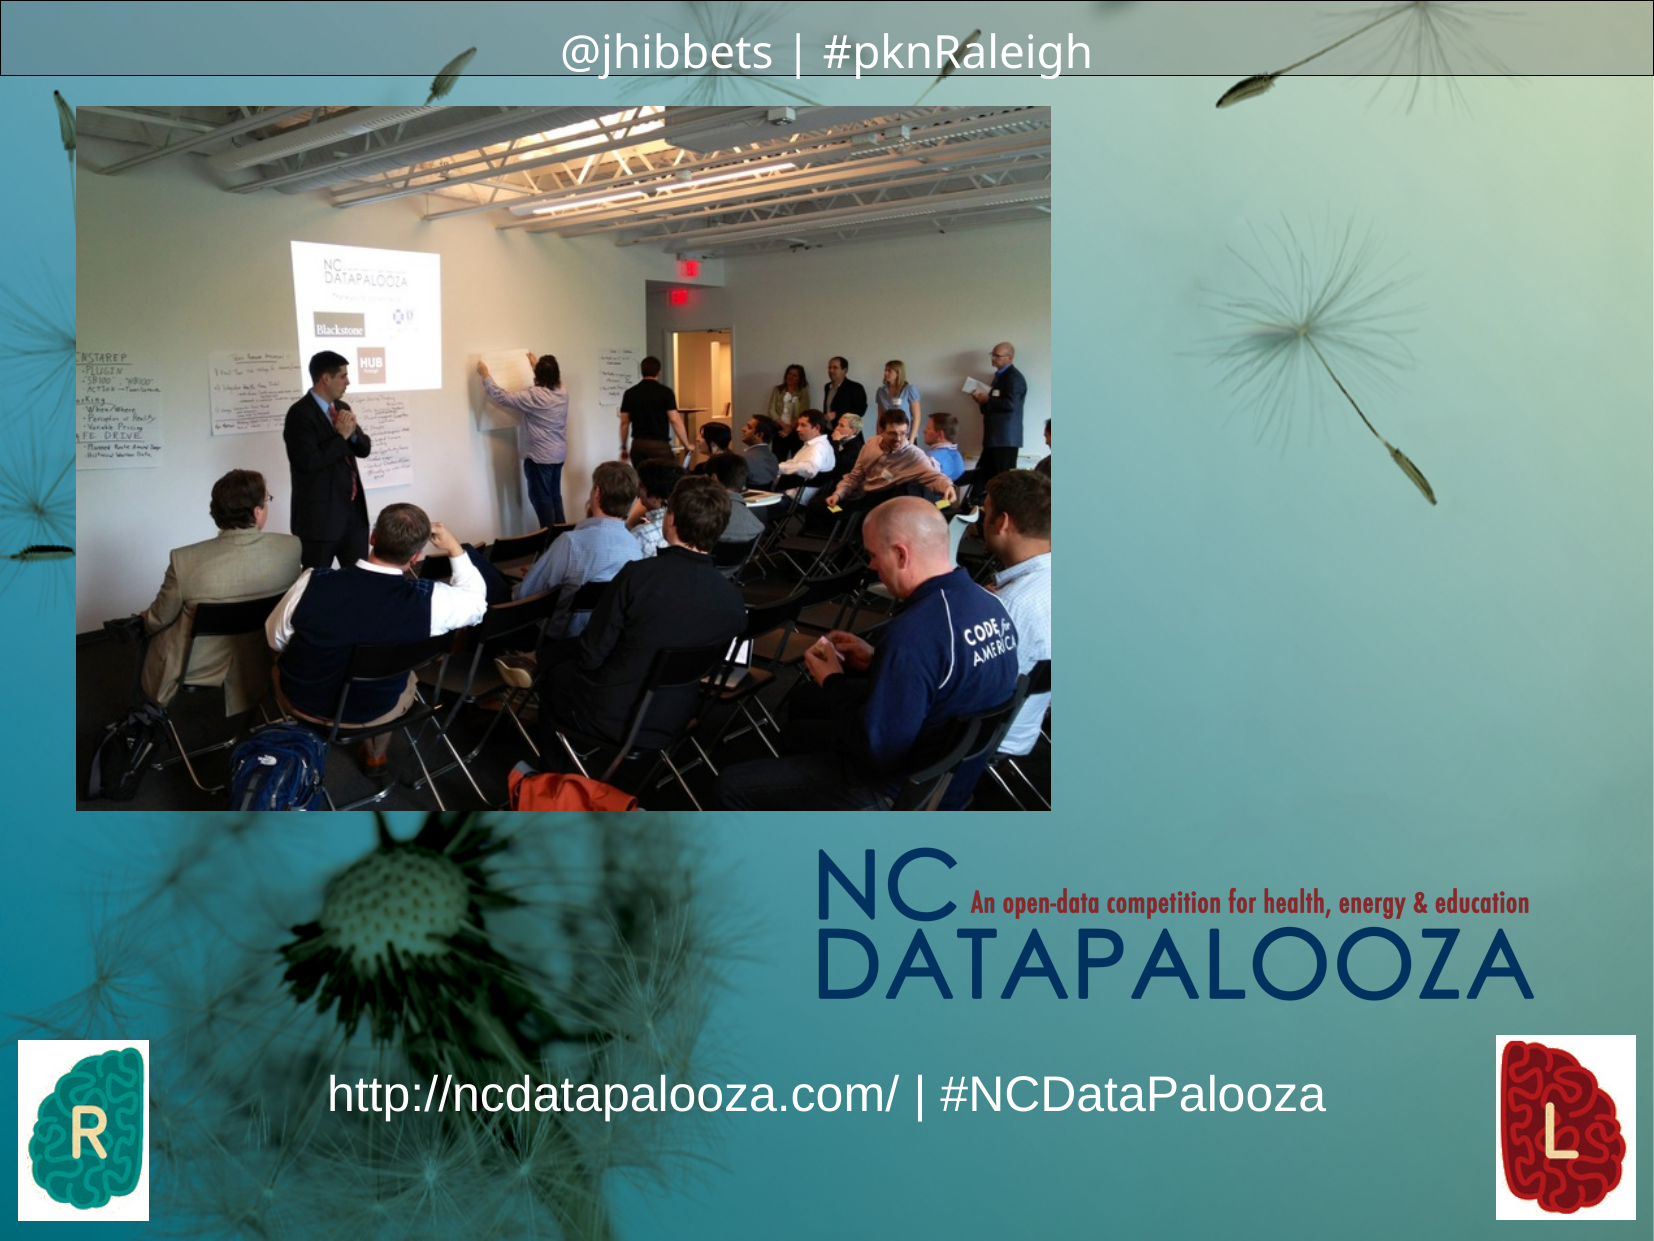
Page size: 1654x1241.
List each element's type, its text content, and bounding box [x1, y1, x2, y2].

text_box http://ncdatapalooza.com/ | #NCDataPalooza [312, 1059, 1342, 1130]
picture [0, 76, 1654, 1241]
